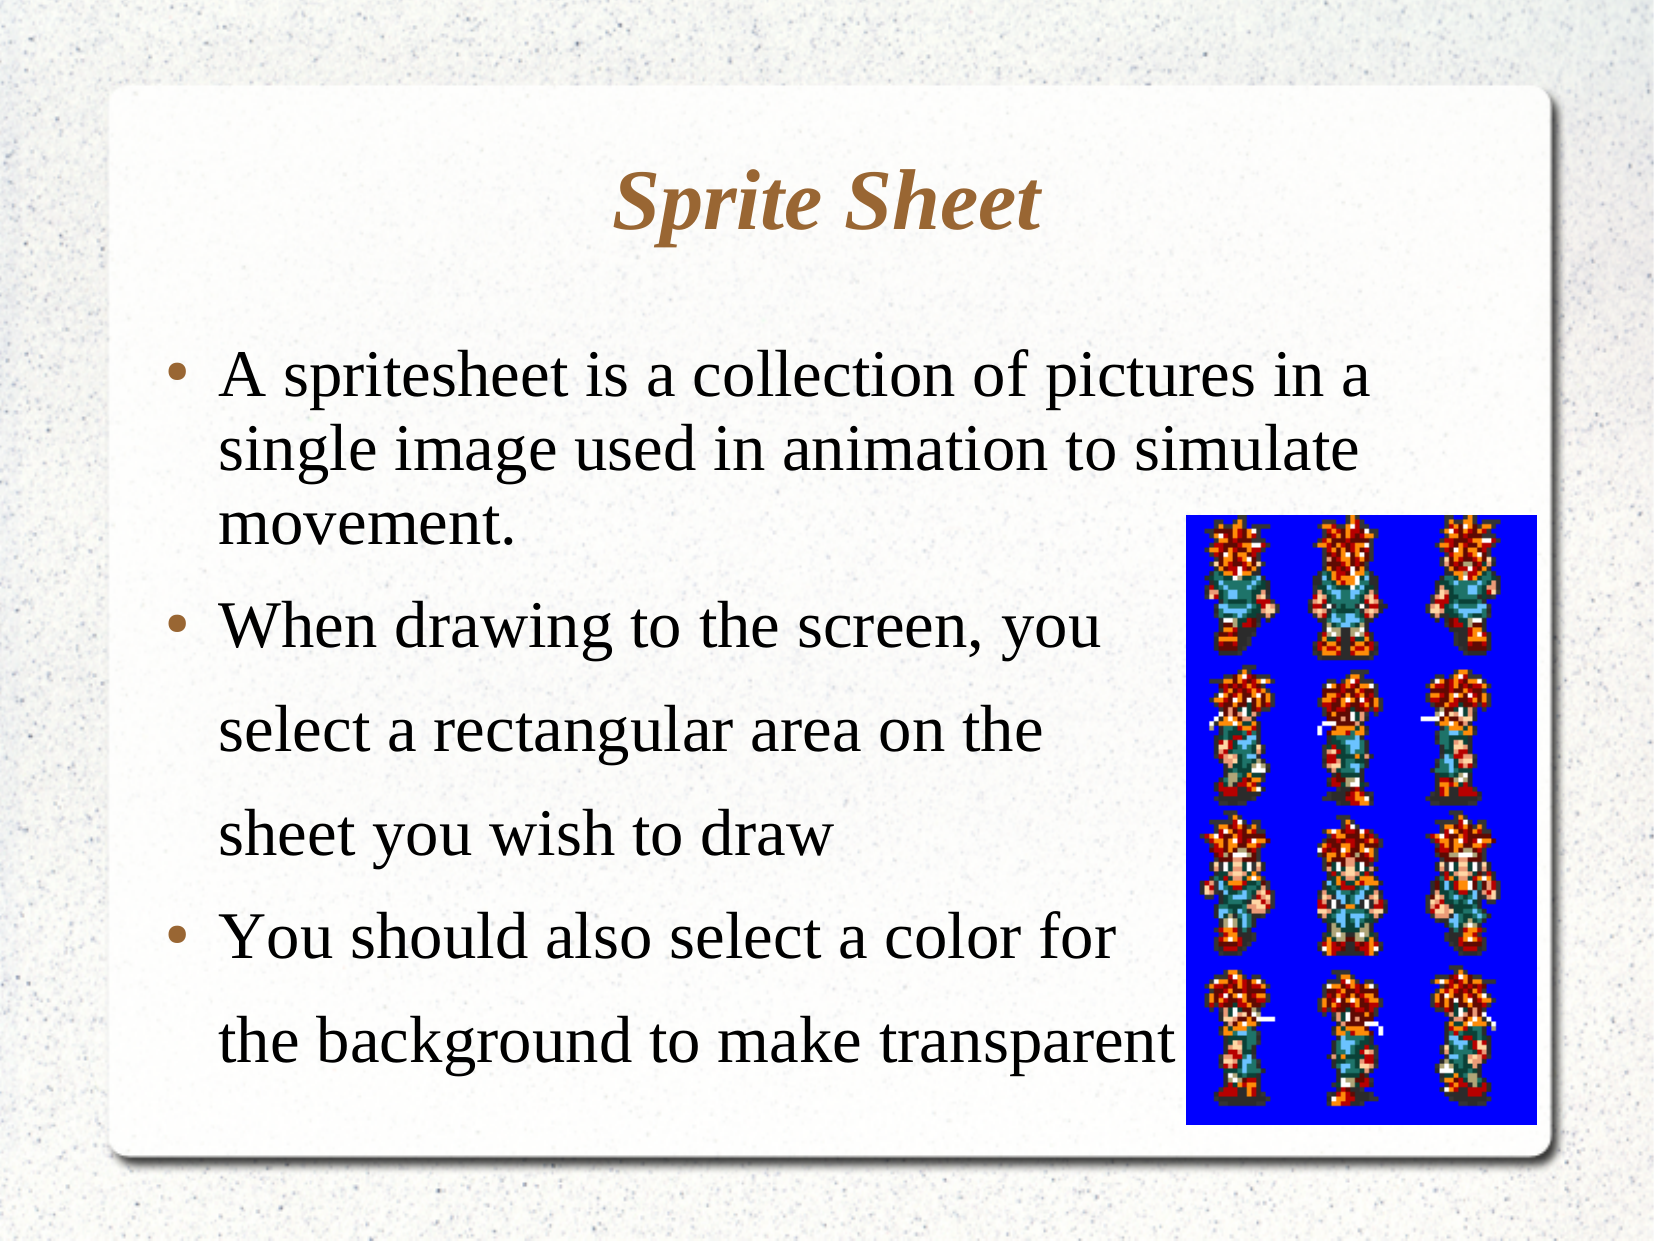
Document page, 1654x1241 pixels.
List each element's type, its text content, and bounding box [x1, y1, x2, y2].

list A spritesheet is a collection of pictures in a single image used in animation to simulate movement. When drawing to the screen, you select a rectangular area on the sheet you wish to draw You should also select a color for the background to make transparent [147, 336, 1506, 1126]
title Sprite Sheet [118, 96, 1536, 304]
picture [0, 0, 1654, 1241]
